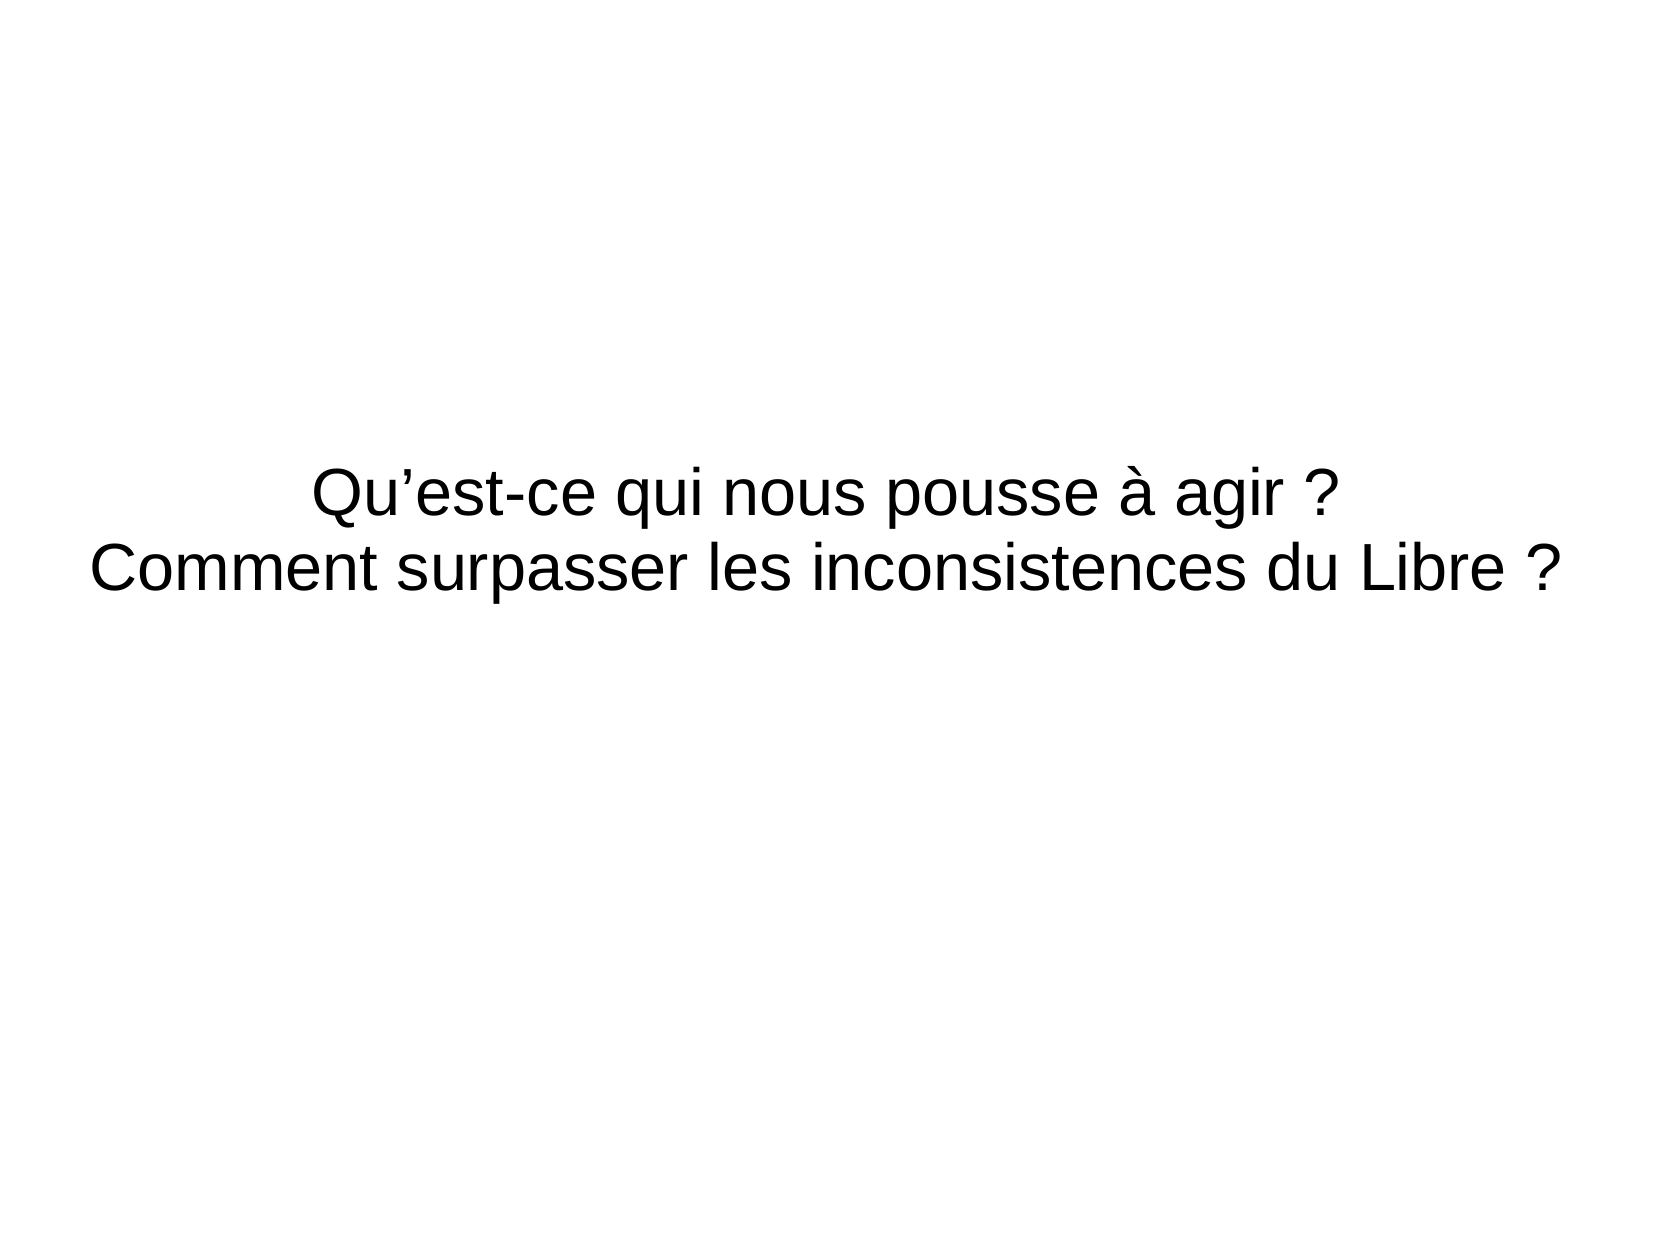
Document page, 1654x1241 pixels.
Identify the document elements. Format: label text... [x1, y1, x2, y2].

subtitle Qu’est-ce qui nous pousse à agir ? Comment surpasser les inconsistences du Libre ? [82, 49, 1571, 1010]
